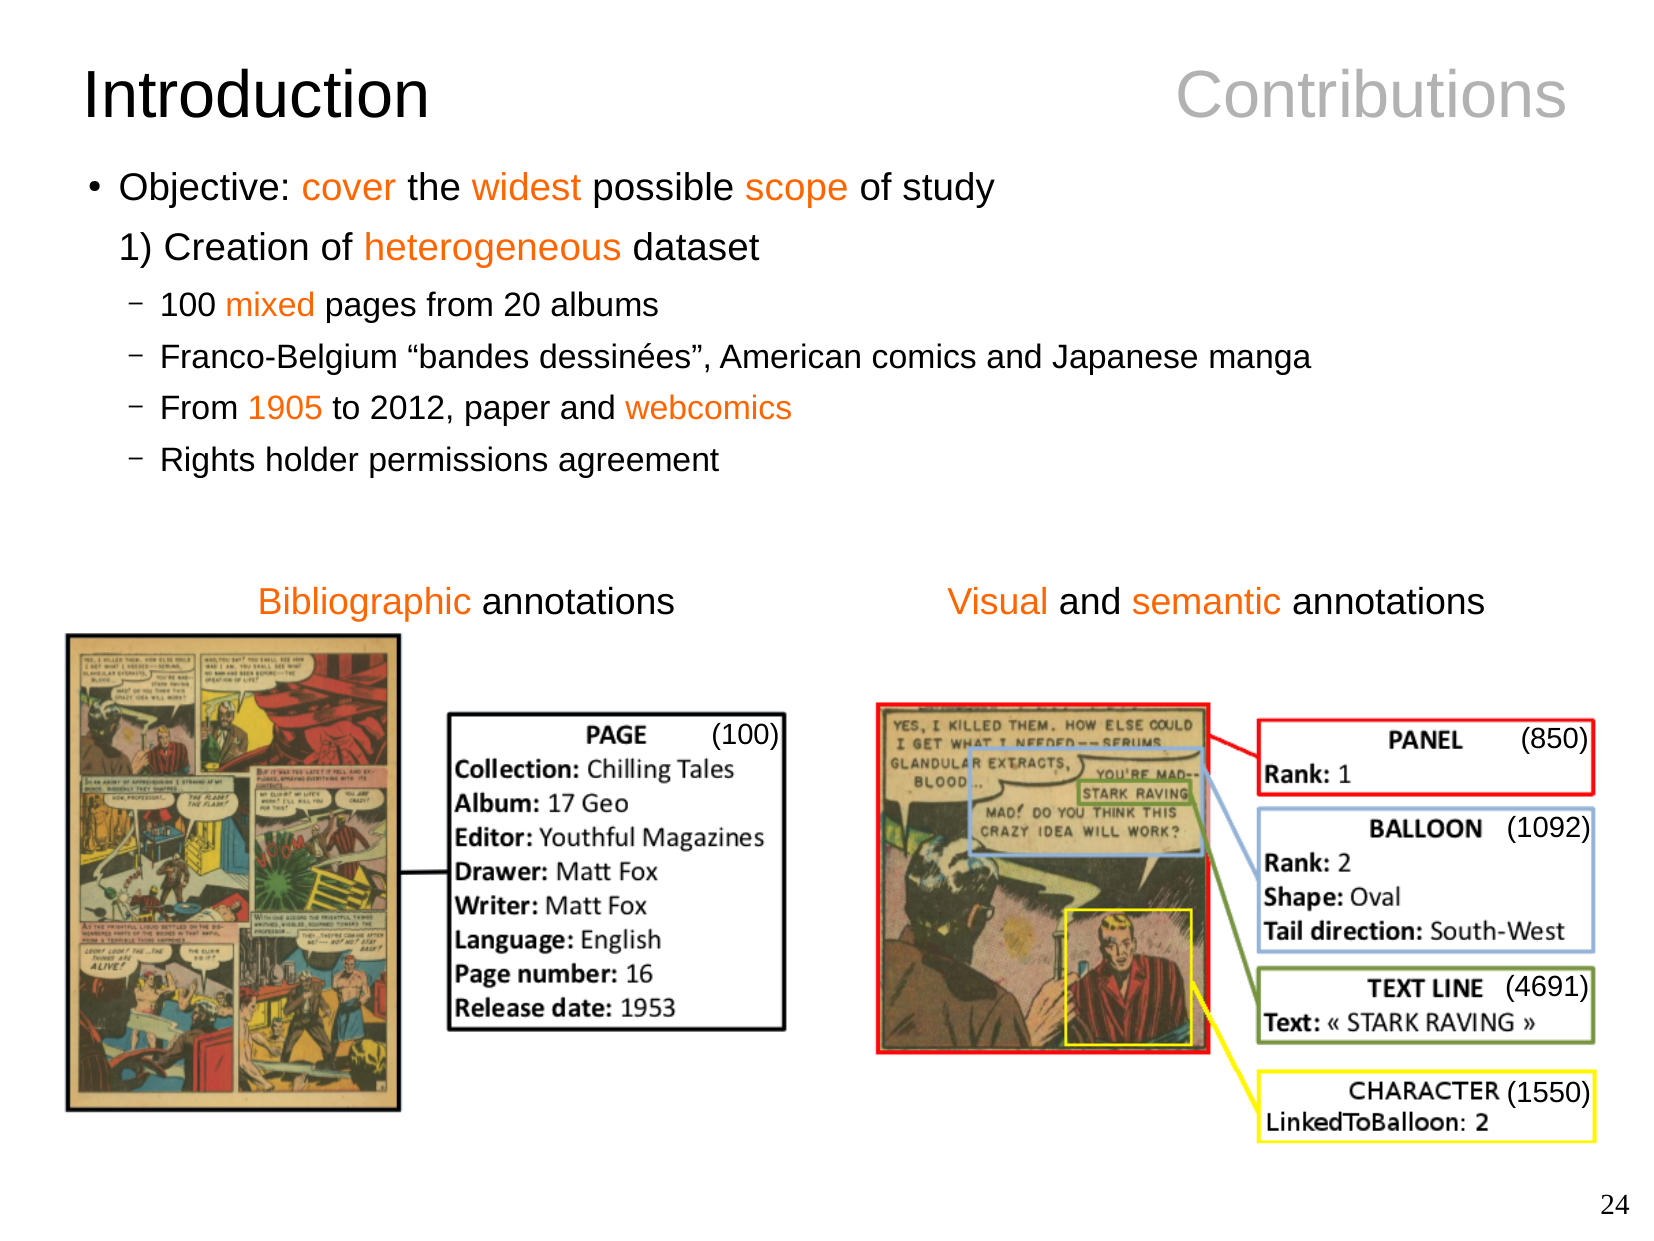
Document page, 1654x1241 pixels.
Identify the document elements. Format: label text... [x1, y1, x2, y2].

picture [868, 690, 1601, 1146]
text_box (4691) [1490, 962, 1605, 1011]
list Objective: cover the widest possible scope of study 1) Creation of heterogeneous dataset 100 mixed pages from 20 albums Franco-Belgium “bandes dessinées”, American comics and Japanese manga From 1905 to 2012, paper and webcomics Rights holder permissions agreement [77, 165, 1524, 482]
text_box (1092) [1491, 803, 1607, 851]
picture [58, 628, 792, 1128]
text_box (850) [1505, 714, 1604, 763]
text_box (100) [696, 710, 795, 759]
title Introduction [82, 49, 1571, 139]
text_box (1550) [1491, 1068, 1607, 1117]
text_box Bibliographic annotations [159, 572, 774, 630]
text_box Visual and semantic annotations [909, 572, 1524, 630]
